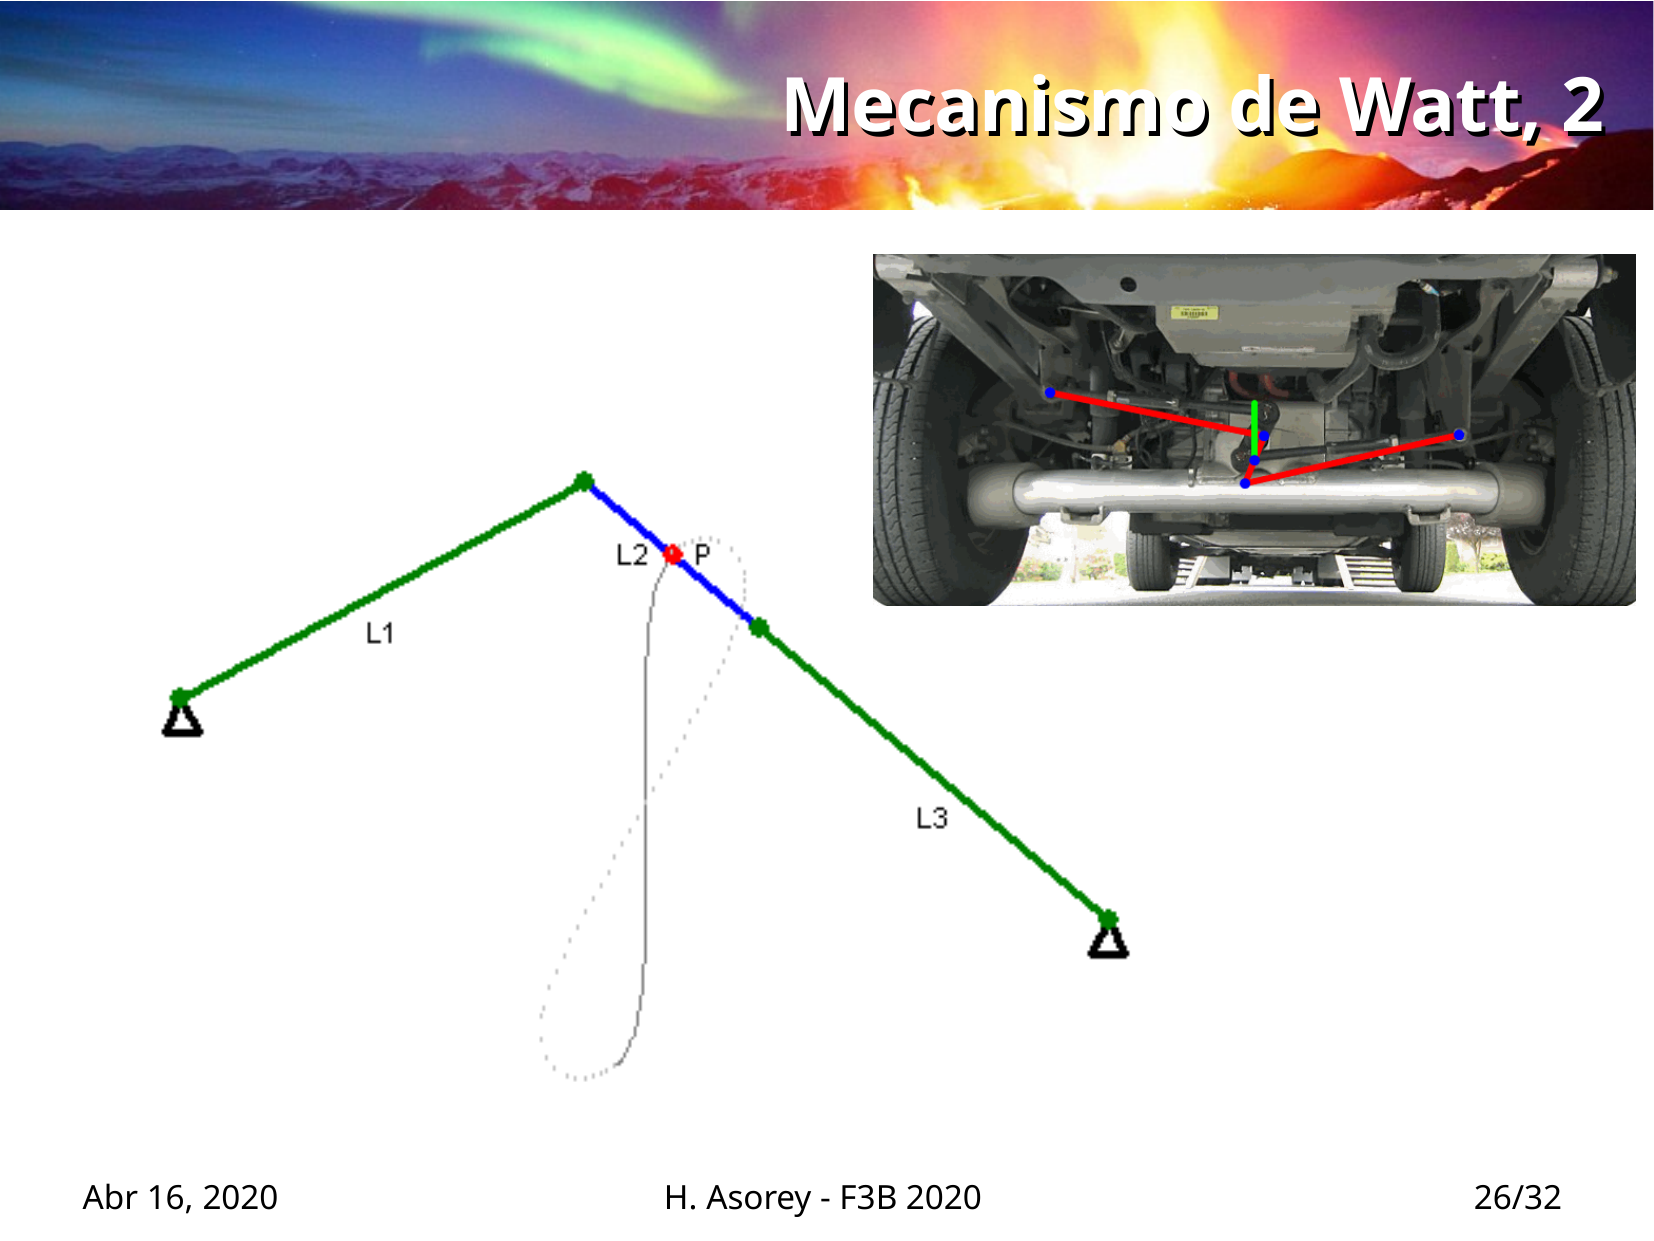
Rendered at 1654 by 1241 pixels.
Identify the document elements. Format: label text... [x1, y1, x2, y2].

title Mecanismo de Watt, 2 [45, 15, 1606, 191]
picture [0, 1, 1654, 210]
picture [53, 254, 1636, 1156]
